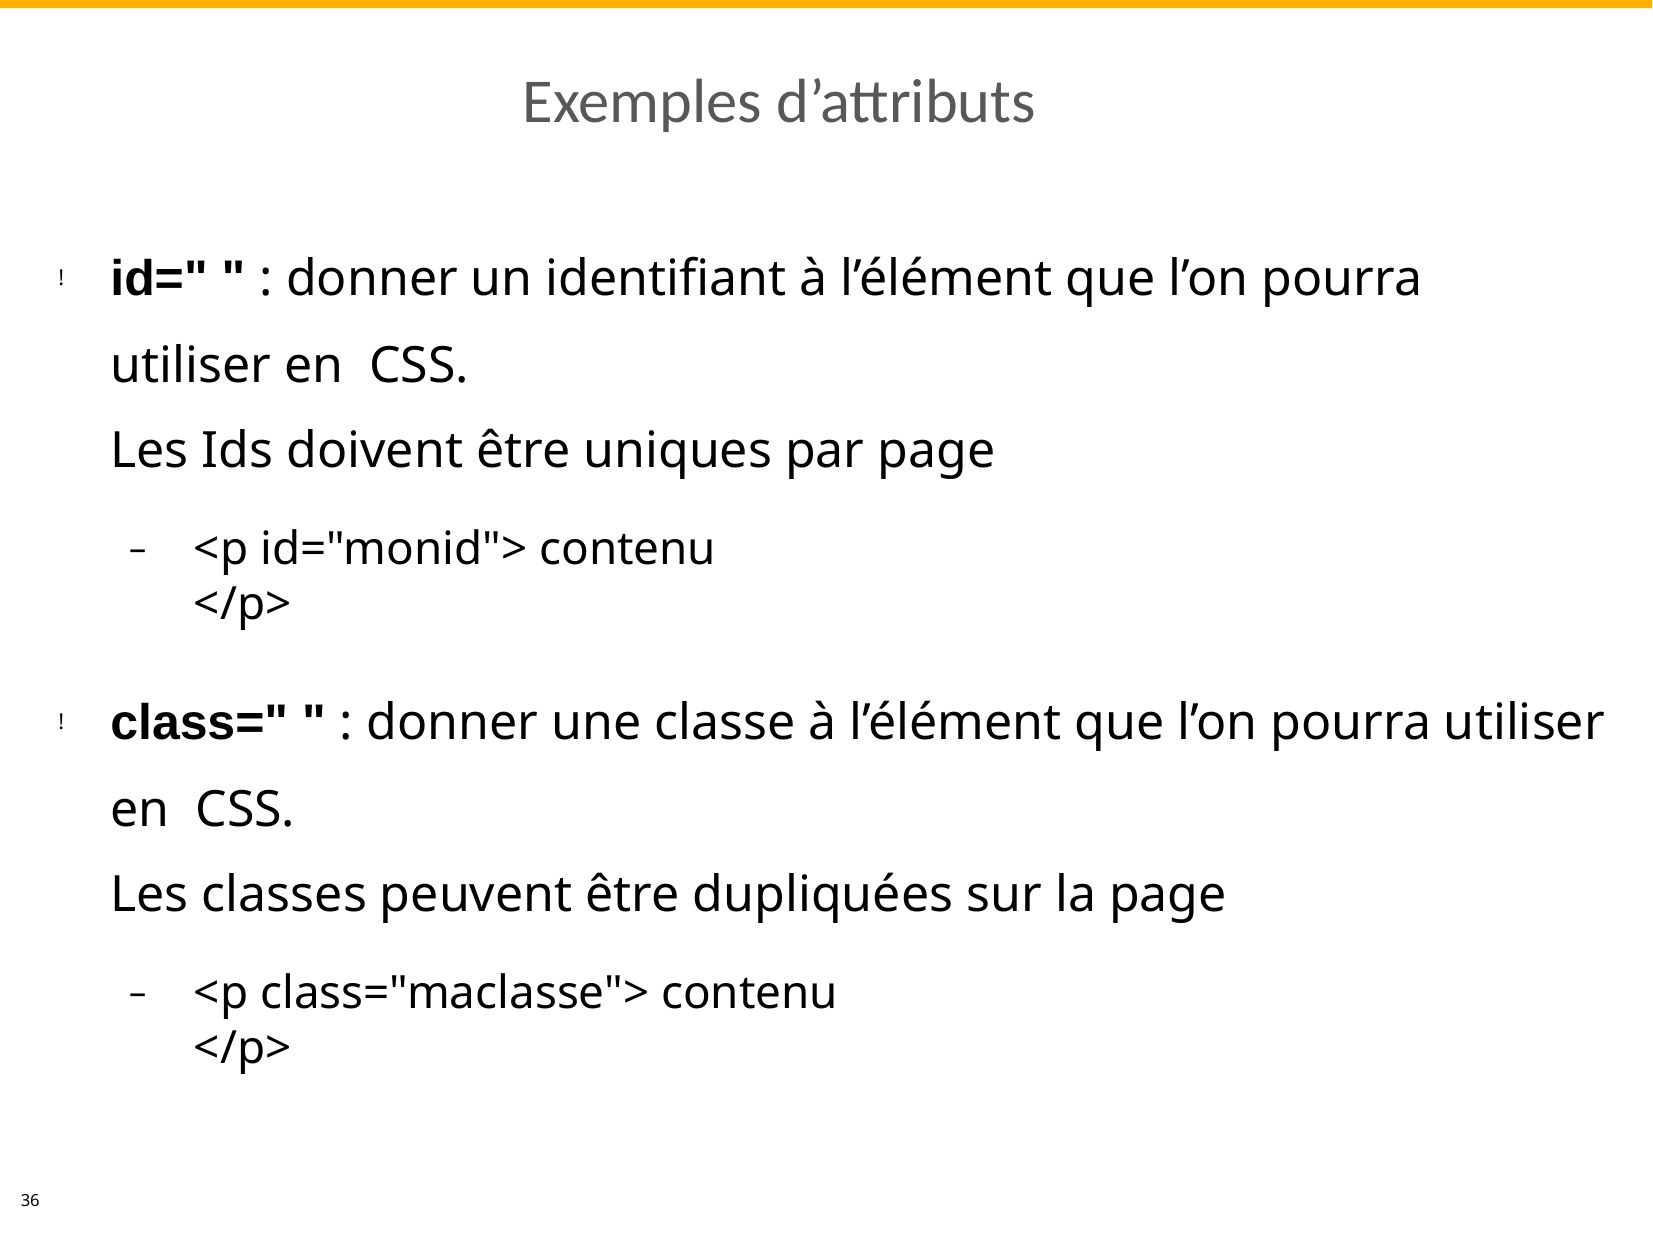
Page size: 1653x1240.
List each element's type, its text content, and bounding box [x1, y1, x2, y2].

text_box <numéro> [14, 1189, 46, 1213]
text_box ! [56, 260, 74, 290]
text_box – [127, 523, 151, 568]
title Exemples d’attributs [520, 58, 1140, 268]
text_box class=" " : donner une classe à l’élément que l’on pourra utiliser en CSS. Les classes peuvent être dupliquées sur la page [108, 660, 1609, 922]
text_box <p id="monid"> contenu </p> [191, 516, 788, 629]
text_box – [127, 967, 151, 1012]
text_box <p class="maclasse"> contenu </p> [191, 960, 926, 1073]
text_box id=" " : donner un identifiant à l’élément que l’on pourra utiliser en CSS. Les Ids doivent être uniques par page [108, 216, 1573, 478]
text_box ! [56, 704, 74, 734]
